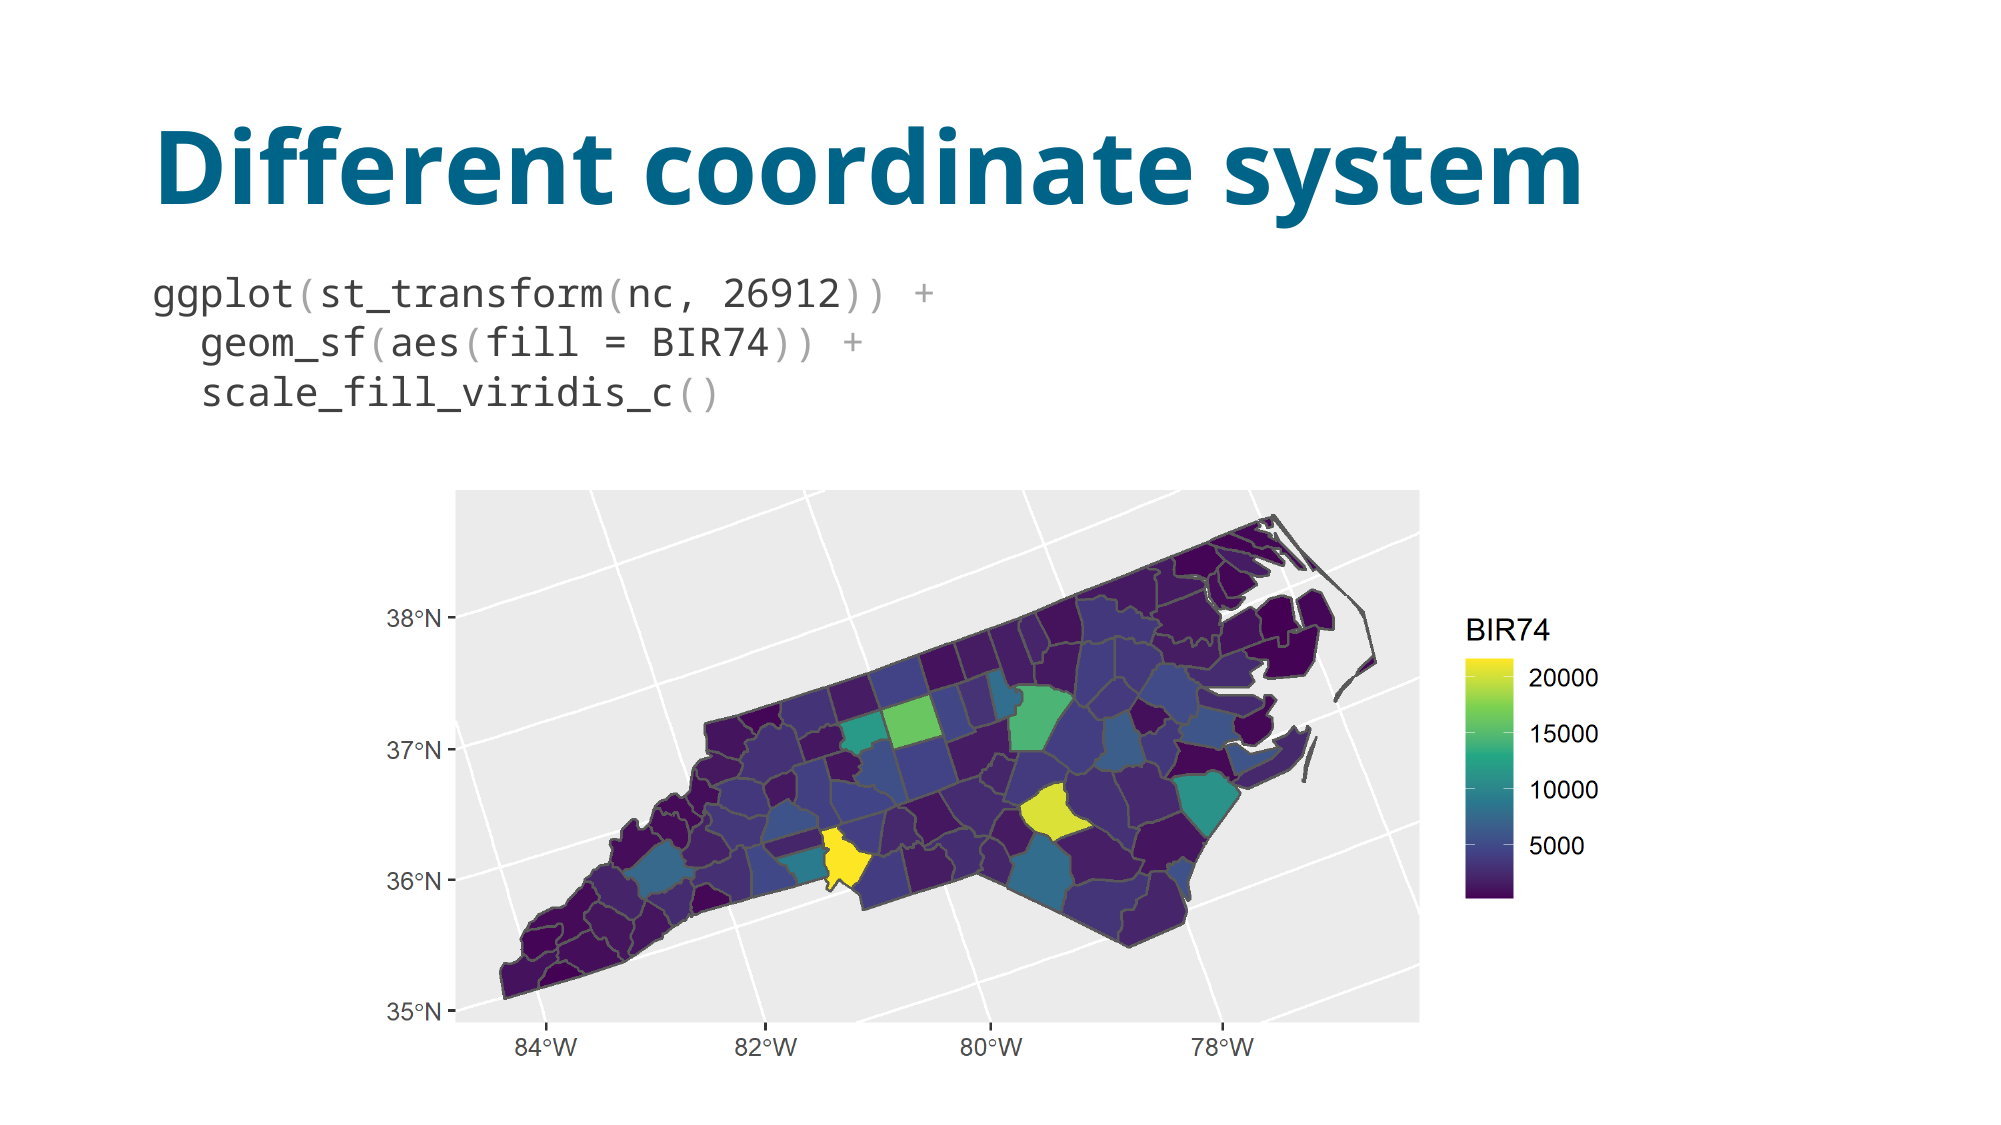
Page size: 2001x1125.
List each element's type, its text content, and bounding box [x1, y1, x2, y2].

text_box ggplot(st_transform(nc, 26912)) + geom_sf(aes(fill = BIR74)) + scale_fill_viridis_c() [137, 277, 1242, 505]
title Different coordinate system [137, 50, 1892, 278]
picture [200, 475, 1800, 1075]
